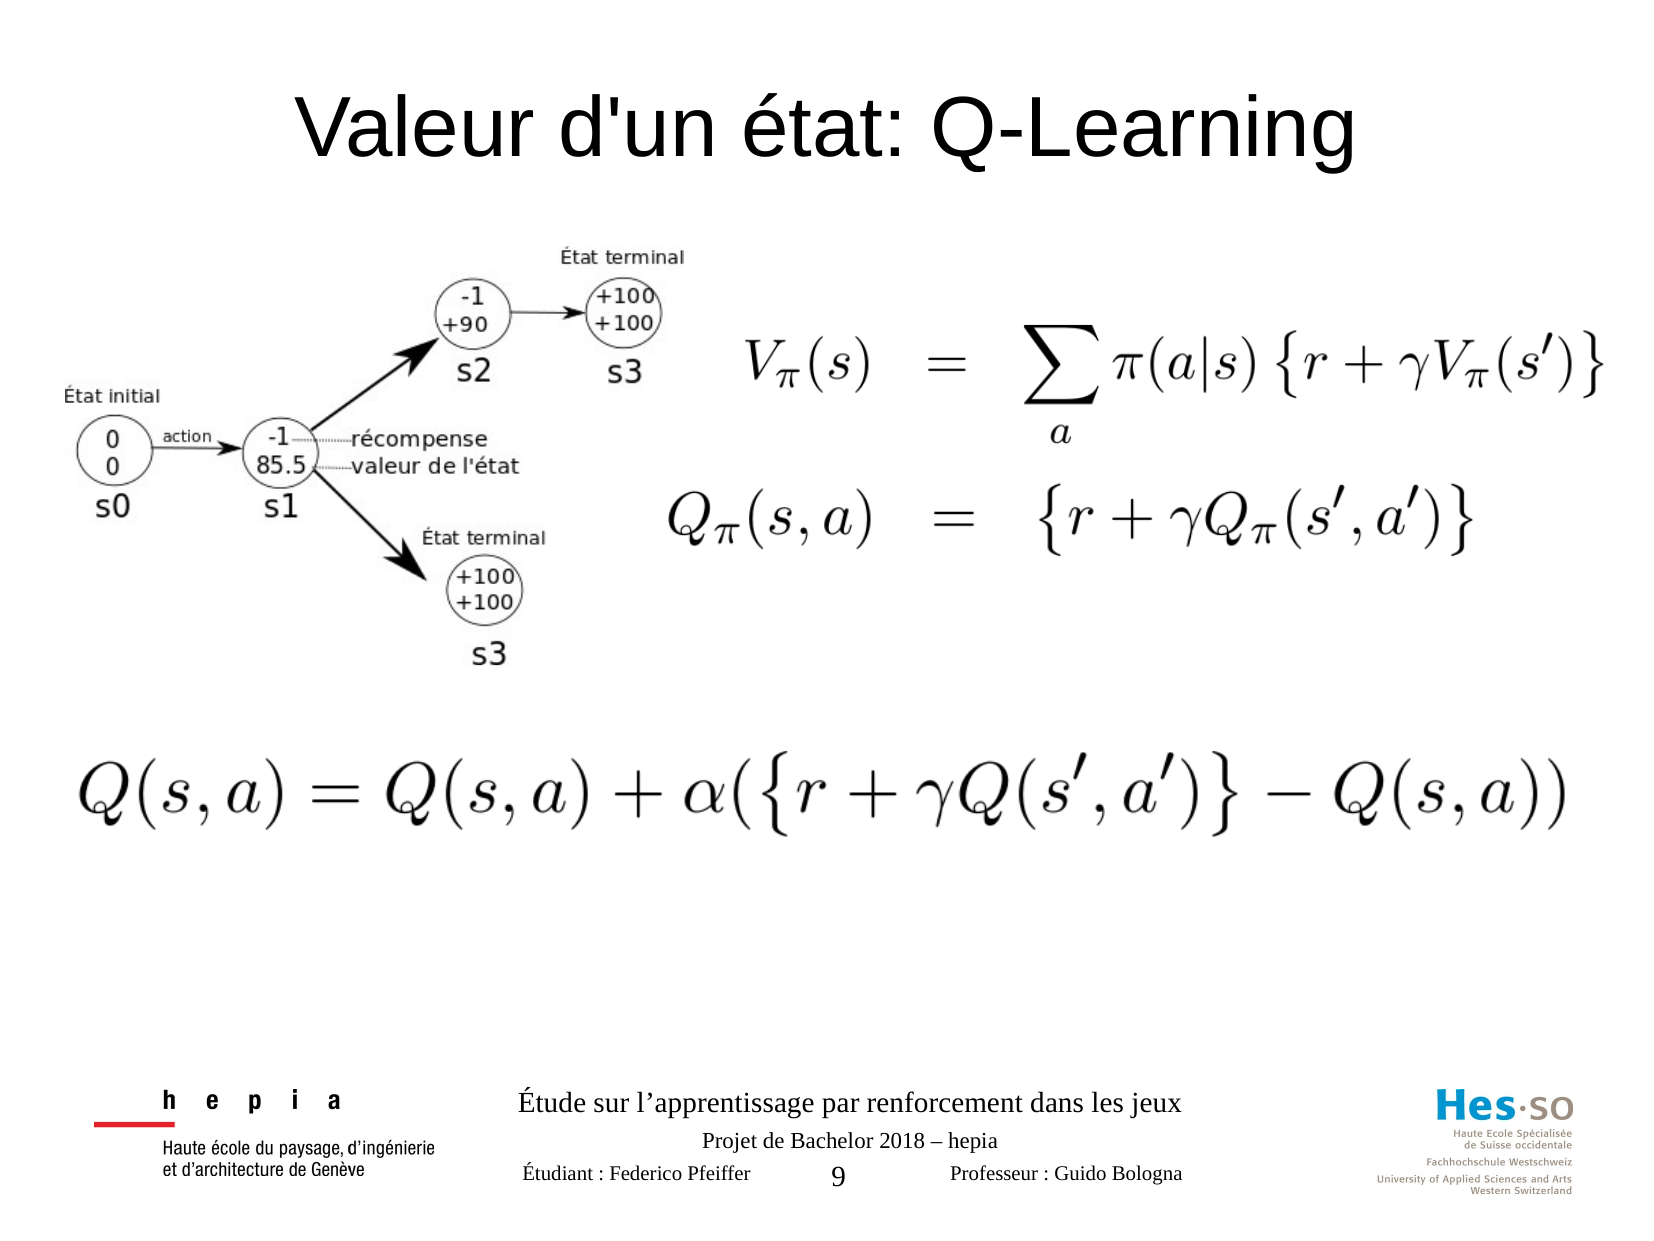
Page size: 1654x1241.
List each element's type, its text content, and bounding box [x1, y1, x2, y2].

picture [60, 732, 1607, 863]
title Valeur d'un état: Q-Learning [82, 23, 1571, 231]
picture [1446, 1089, 1456, 1101]
picture [65, 246, 1507, 667]
picture [94, 1089, 434, 1176]
picture [727, 313, 1614, 455]
picture [1370, 1089, 1573, 1194]
